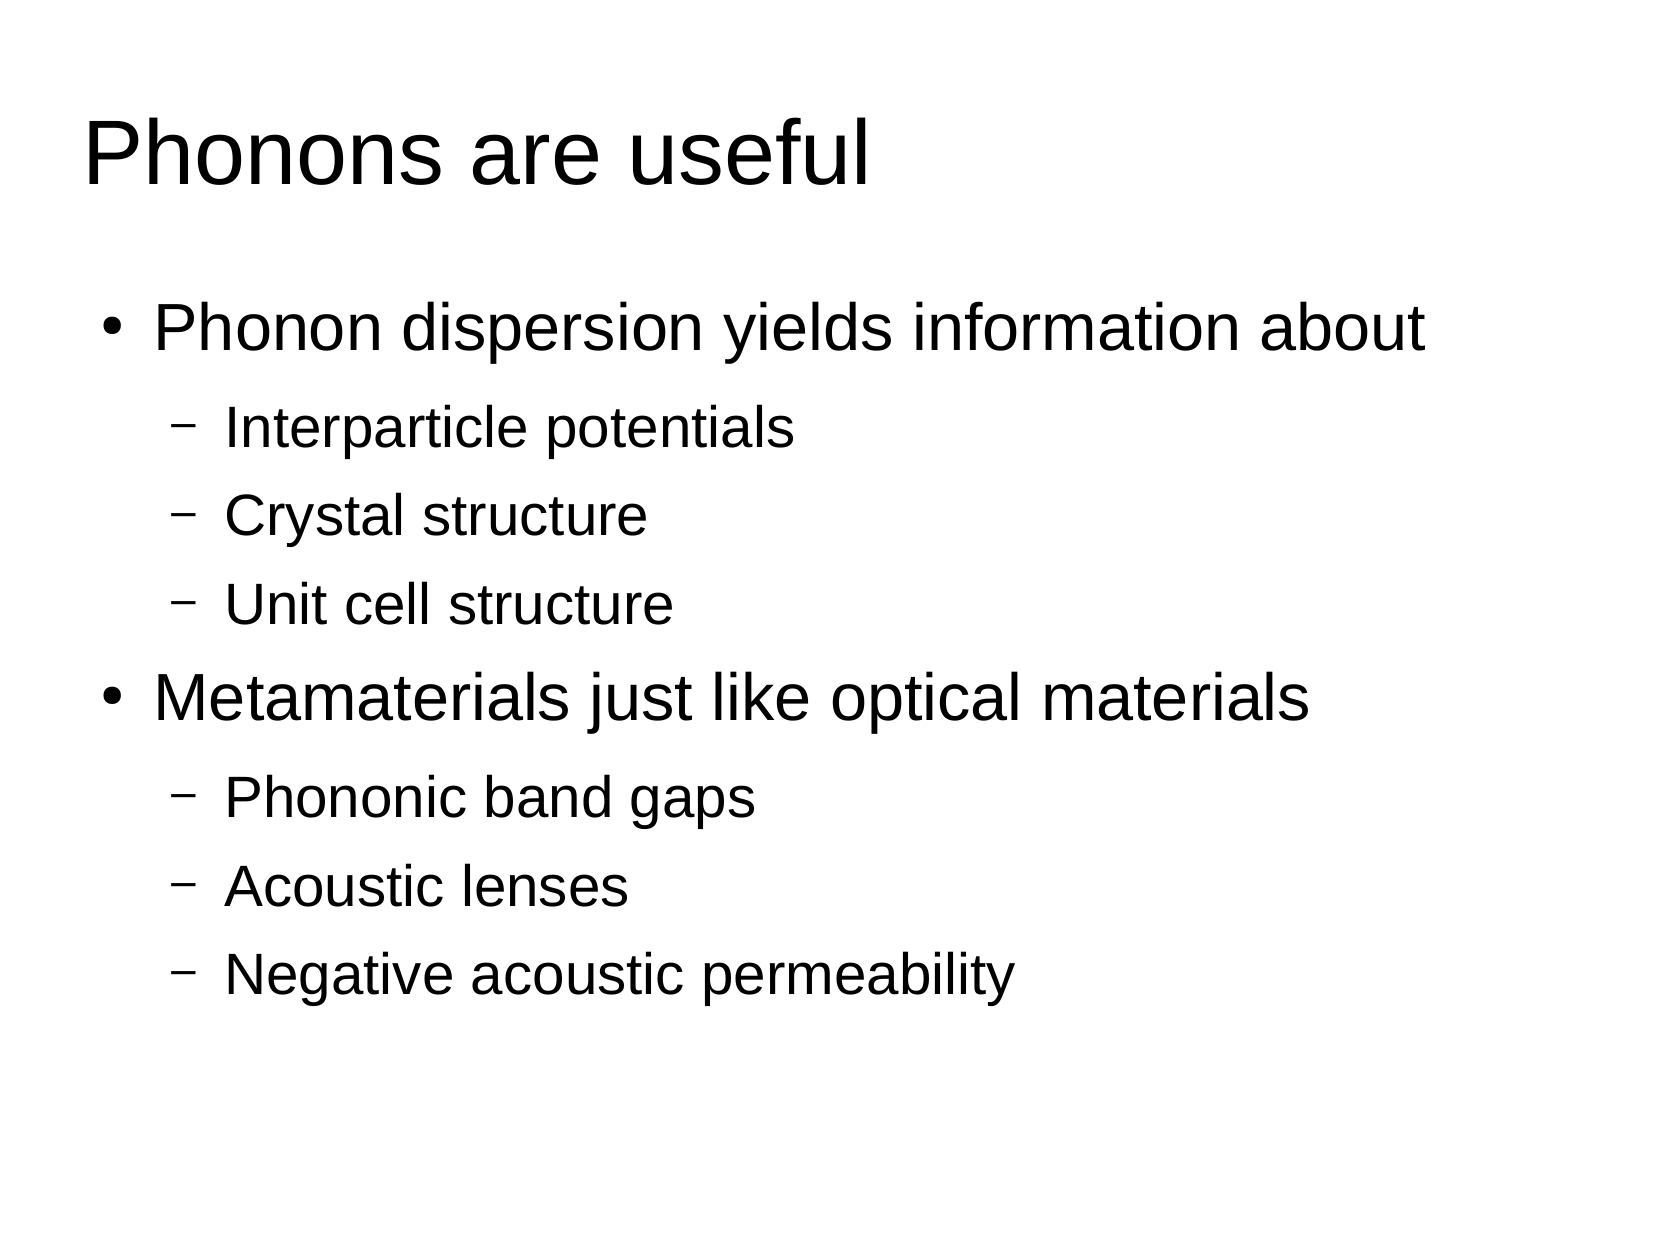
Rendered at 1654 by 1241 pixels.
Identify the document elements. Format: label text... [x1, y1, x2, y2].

list Phonon dispersion yields information about Interparticle potentials Crystal structure Unit cell structure Metamaterials just like optical materials Phononic band gaps Acoustic lenses Negative acoustic permeability [82, 290, 1571, 1010]
title Phonons are useful [82, 49, 1571, 257]
